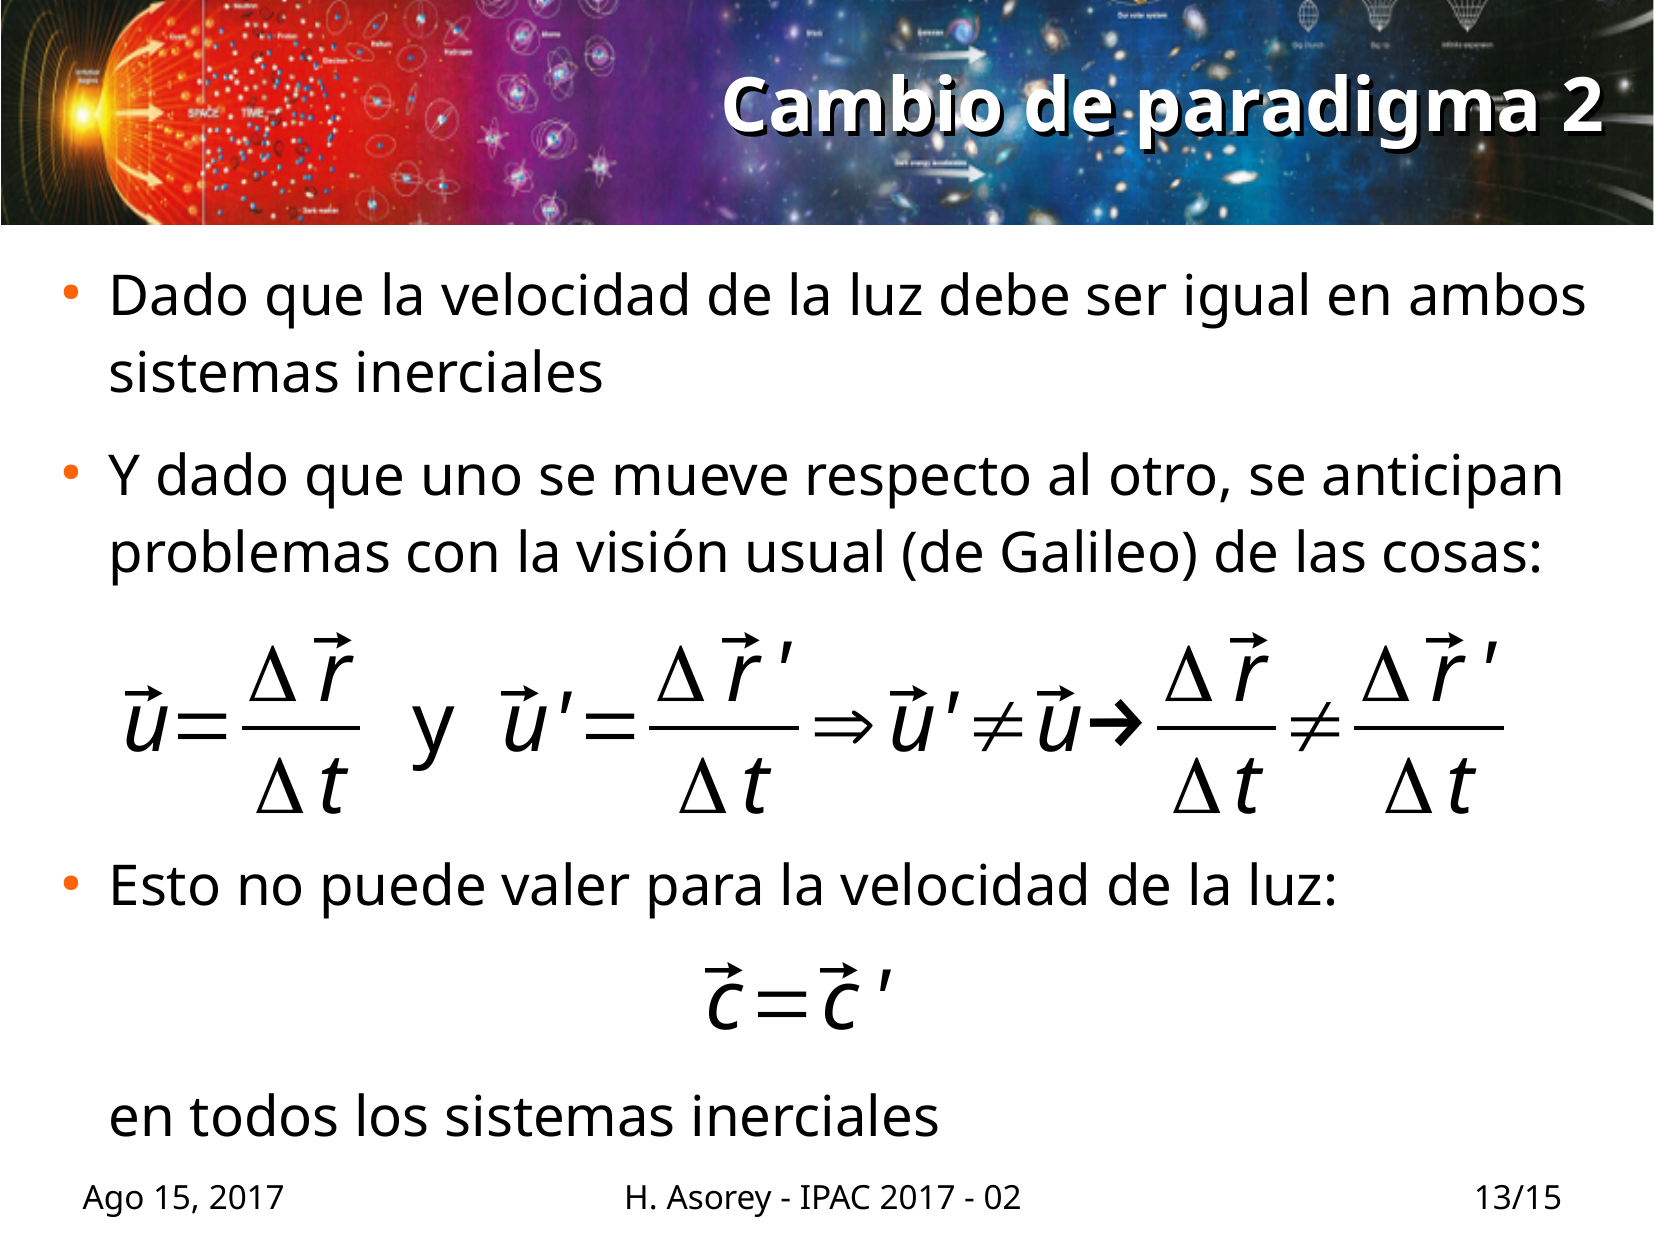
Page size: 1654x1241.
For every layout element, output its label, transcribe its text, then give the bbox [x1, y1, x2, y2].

chart [115, 620, 1515, 836]
title Cambio de paradigma 2 [45, 15, 1606, 191]
picture [1, 0, 1654, 225]
list Dado que la velocidad de la luz debe ser igual en ambos sistemas inerciales Y dado que uno se mueve respecto al otro, se anticipan problemas con la visión usual (de Galileo) de las cosas: Esto no puede valer para la velocidad de la luz: en todos los sistemas inerciales [45, 255, 1606, 1156]
chart [694, 948, 901, 1051]
